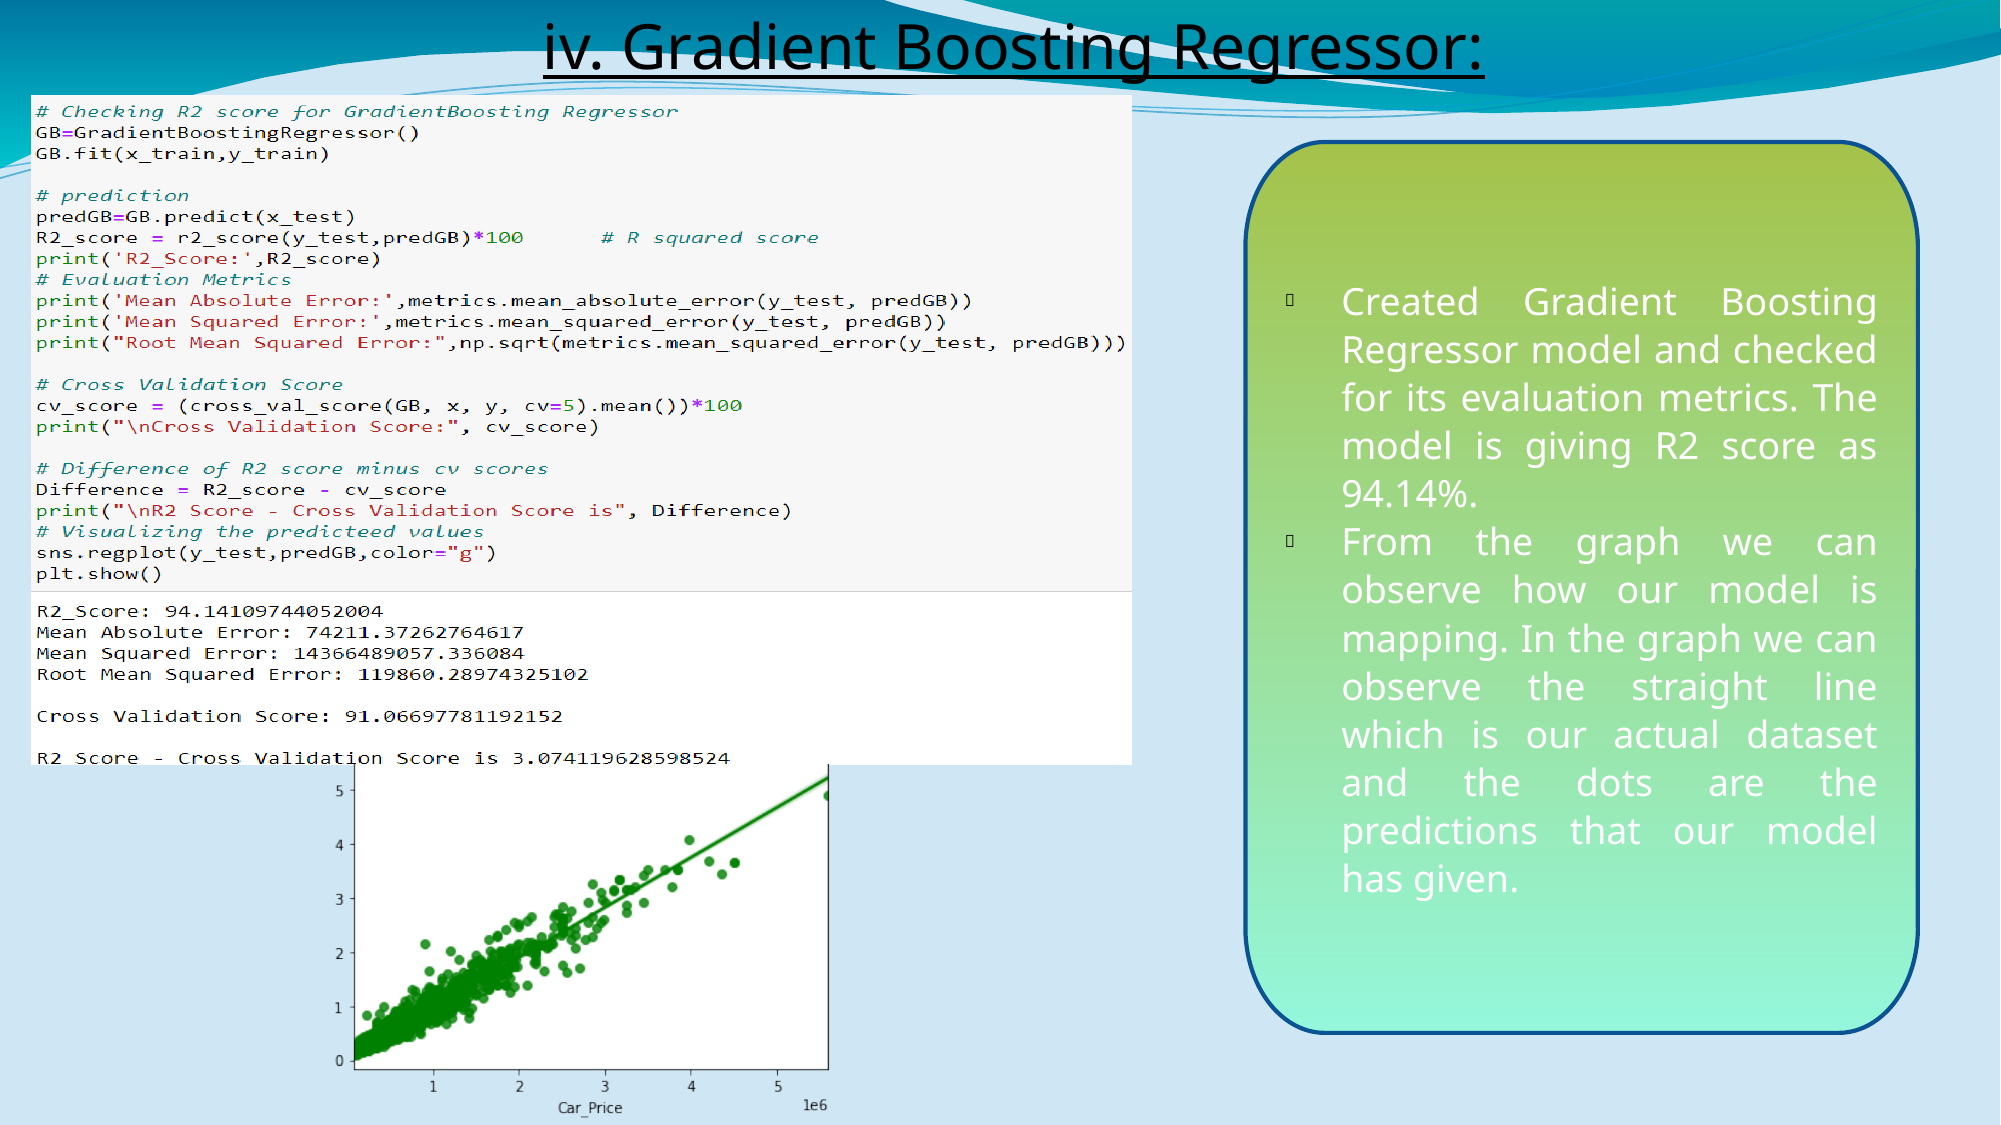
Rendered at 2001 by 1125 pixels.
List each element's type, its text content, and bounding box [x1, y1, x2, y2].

text_box iv. Gradient Boosting Regressor: [153, 0, 1875, 90]
text_box Created Gradient Boosting Regressor model and checked for its evaluation metrics. The model is giving R2 score as 94.14%. From the graph we can observe how our model is mapping. In the graph we can observe the straight line which is our actual dataset and the dots are the predictions that our model has given. [1245, 141, 1918, 1033]
picture [31, 95, 1132, 1125]
